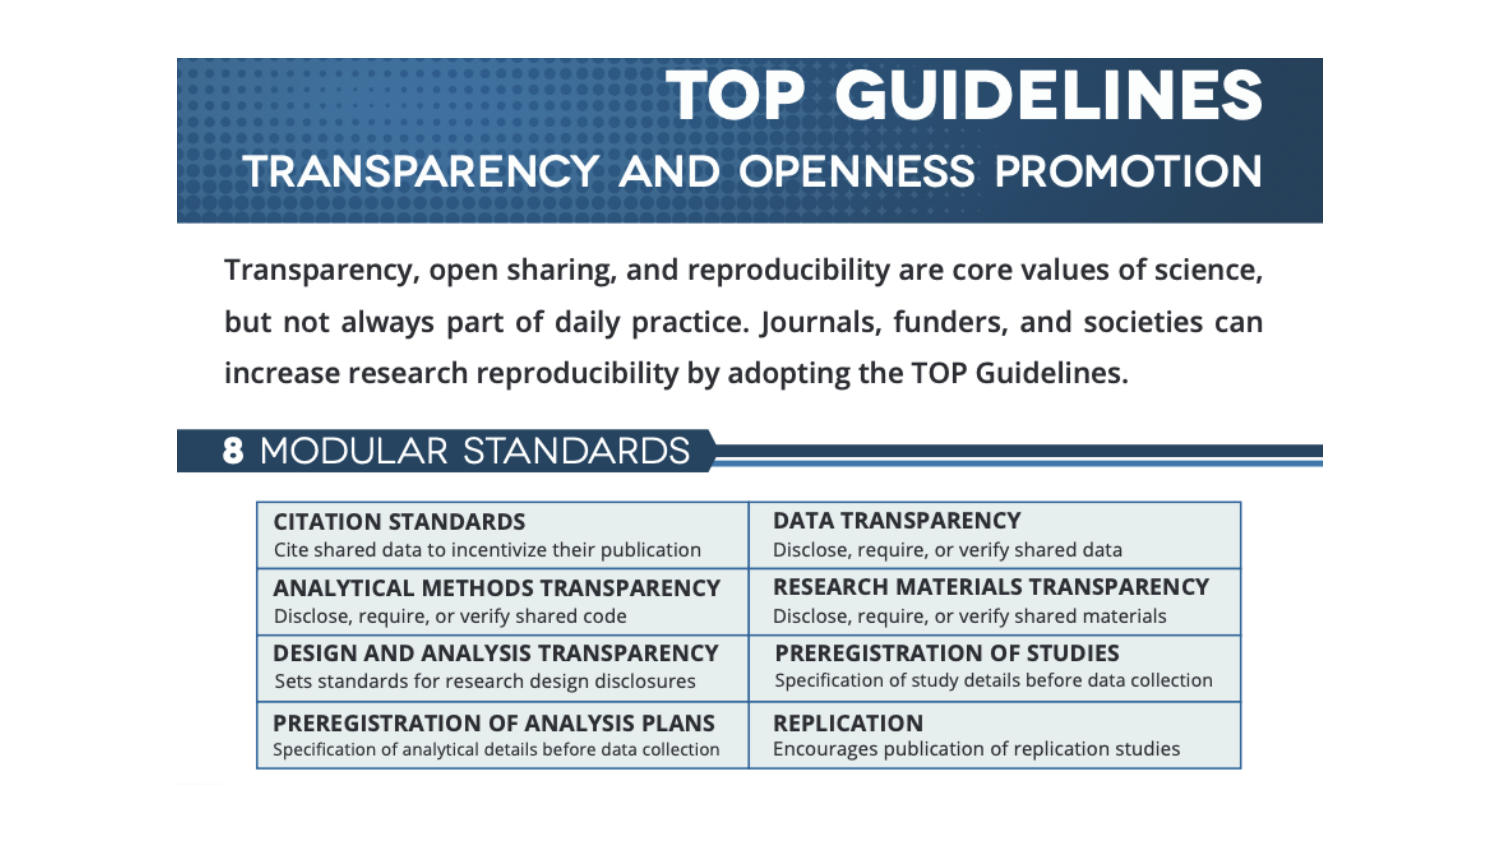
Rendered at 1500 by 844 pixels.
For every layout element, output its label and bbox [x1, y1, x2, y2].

picture [177, 58, 1323, 785]
